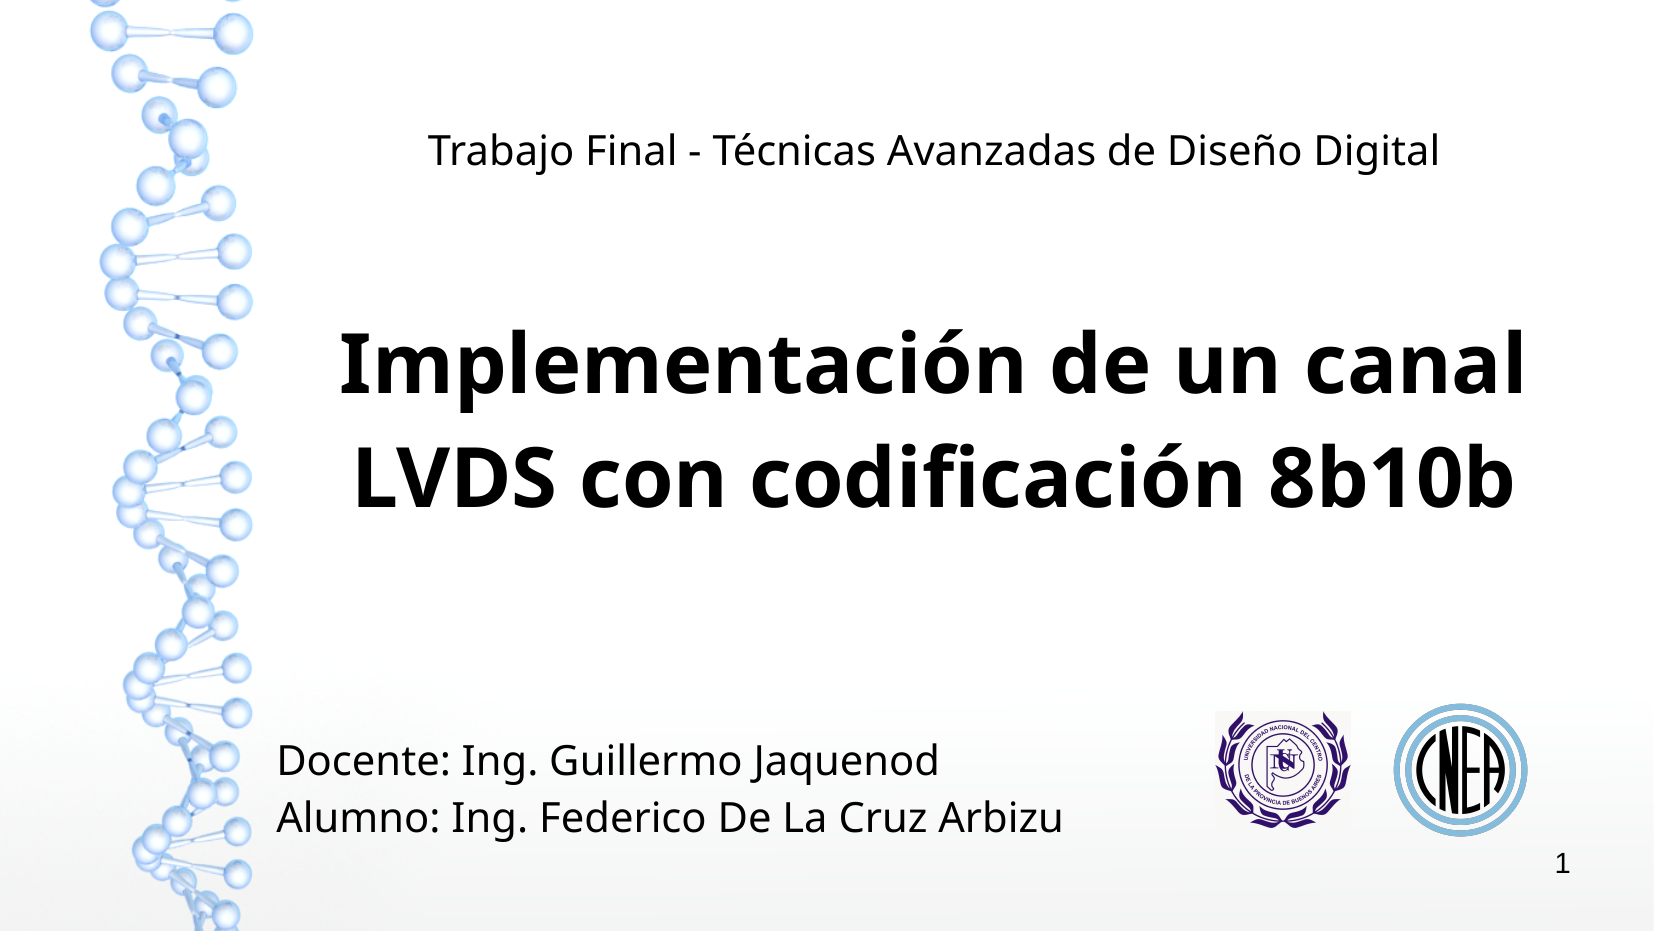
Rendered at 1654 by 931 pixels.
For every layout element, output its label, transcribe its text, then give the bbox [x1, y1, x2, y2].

subtitle Trabajo Final - Técnicas Avanzadas de Diseño Digital [270, 66, 1599, 231]
title Implementación de un canal LVDS con codificación 8b10b [270, 298, 1599, 538]
text_box Docente: Ing. Guillermo Jaquenod Alumno: Ing. Federico De La Cruz Arbizu [276, 706, 1606, 871]
picture [0, 0, 1654, 931]
